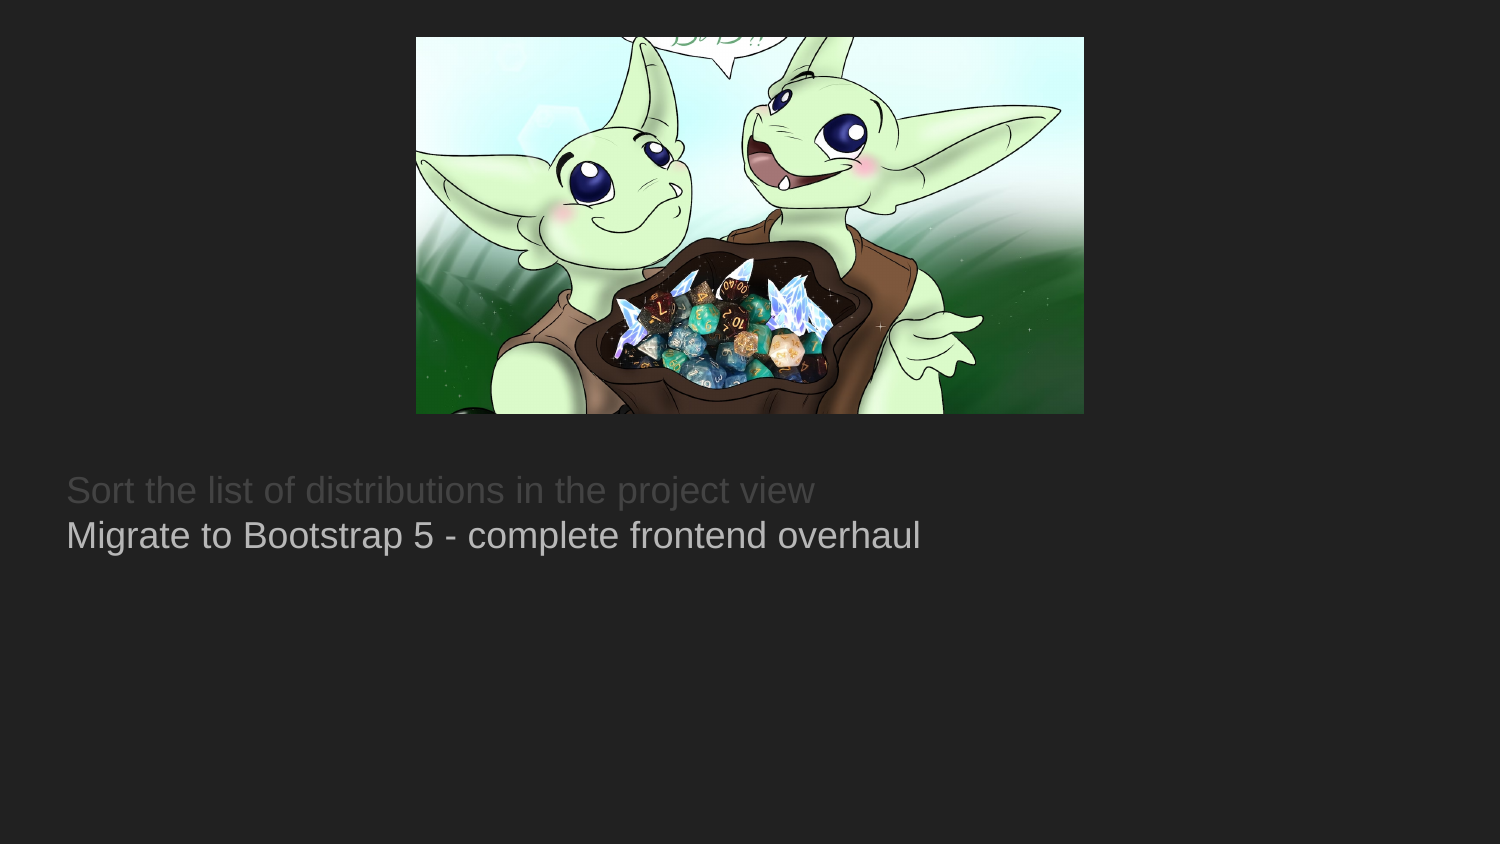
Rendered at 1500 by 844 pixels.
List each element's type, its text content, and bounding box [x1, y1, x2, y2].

picture [416, 37, 1084, 414]
text_box Sort the list of distributions in the project view Migrate to Bootstrap 5 - complete frontend overhaul [51, 451, 1434, 796]
